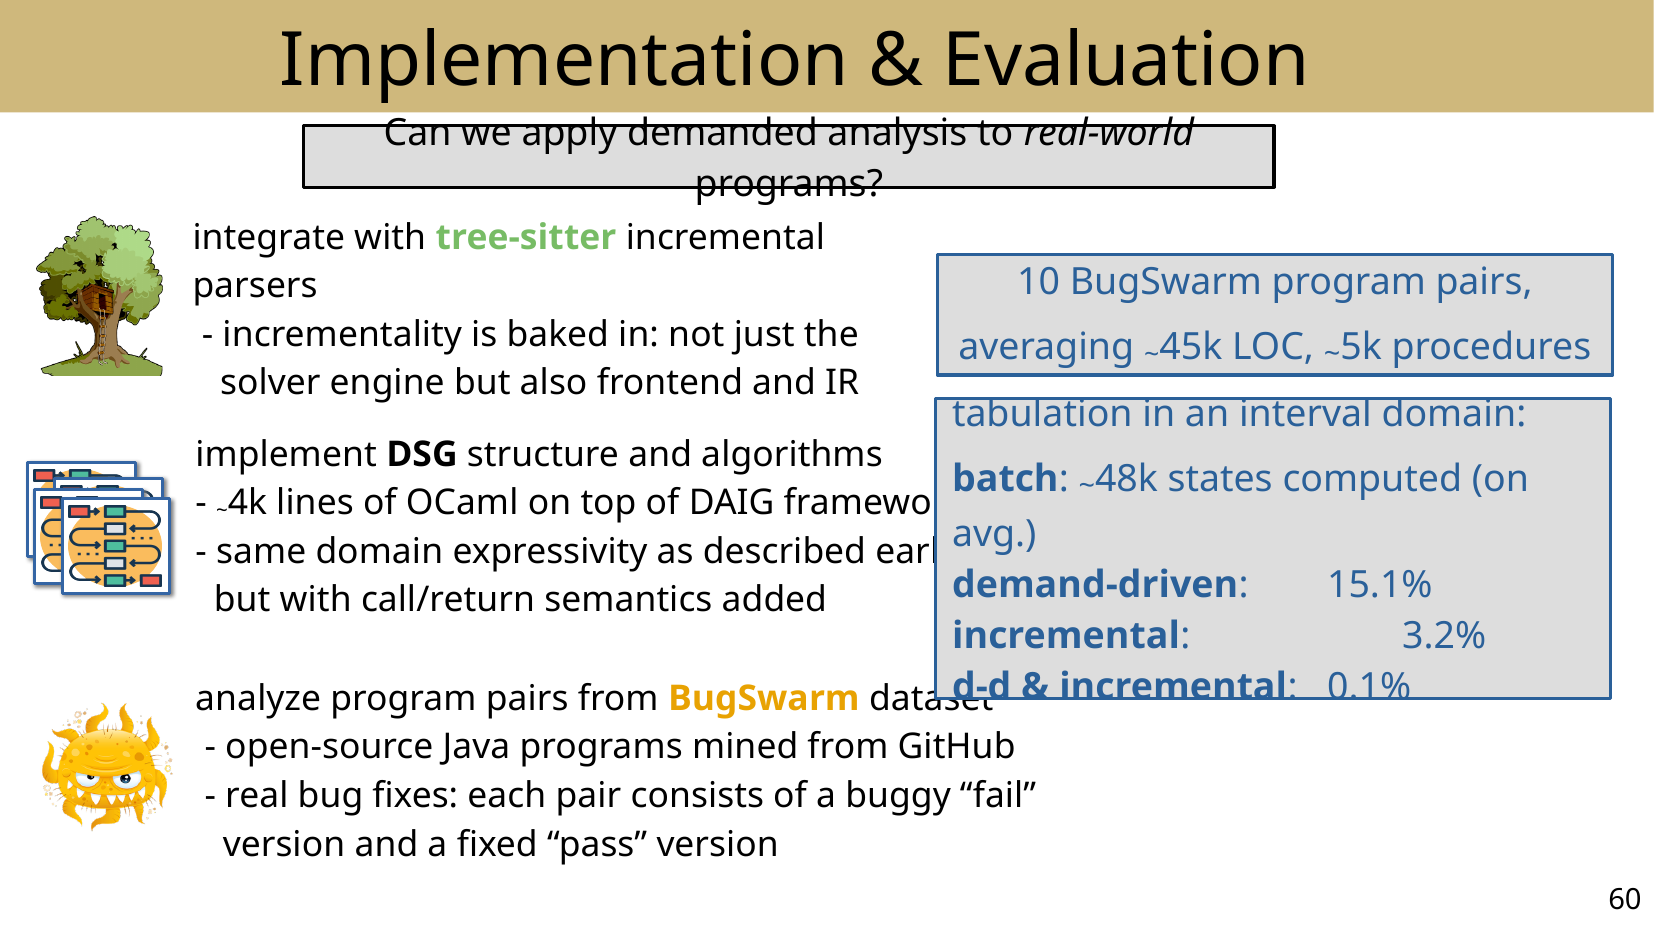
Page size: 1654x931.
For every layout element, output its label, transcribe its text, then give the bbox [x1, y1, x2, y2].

text_box 10 BugSwarm program pairs, averaging ~45k LOC, ~5k procedures [937, 254, 1613, 375]
text_box integrate with tree-sitter incremental parsers - incrementality is baked in: not just the solver engine but also frontend and IR [192, 211, 950, 367]
text_box analyze program pairs from BugSwarm dataset - open-source Java programs mined from GitHub - real bug fixes: each pair consists of a buggy “fail” version and a fixed “pass” version [195, 672, 1043, 931]
text_box [27, 462, 170, 594]
picture [60, 485, 155, 498]
picture [37, 700, 177, 834]
picture [33, 469, 127, 551]
text_box implement DSG structure and algorithms - ~4k lines of OCaml on top of DAIG framework - same domain expressivity as described earlier, but with call/return semantics added [195, 428, 935, 596]
text_box Can we apply demanded analysis to real-world programs? [303, 125, 1274, 188]
picture [40, 496, 134, 578]
title Implementation & Evaluation [0, 0, 1576, 113]
picture [68, 505, 162, 587]
text_box tabulation in an interval domain: batch: ~48k states computed (on avg.) demand-driven: 15.1% incremental: 3.2% d-d & incremental: 0.1% [935, 398, 1611, 699]
picture [36, 216, 163, 376]
